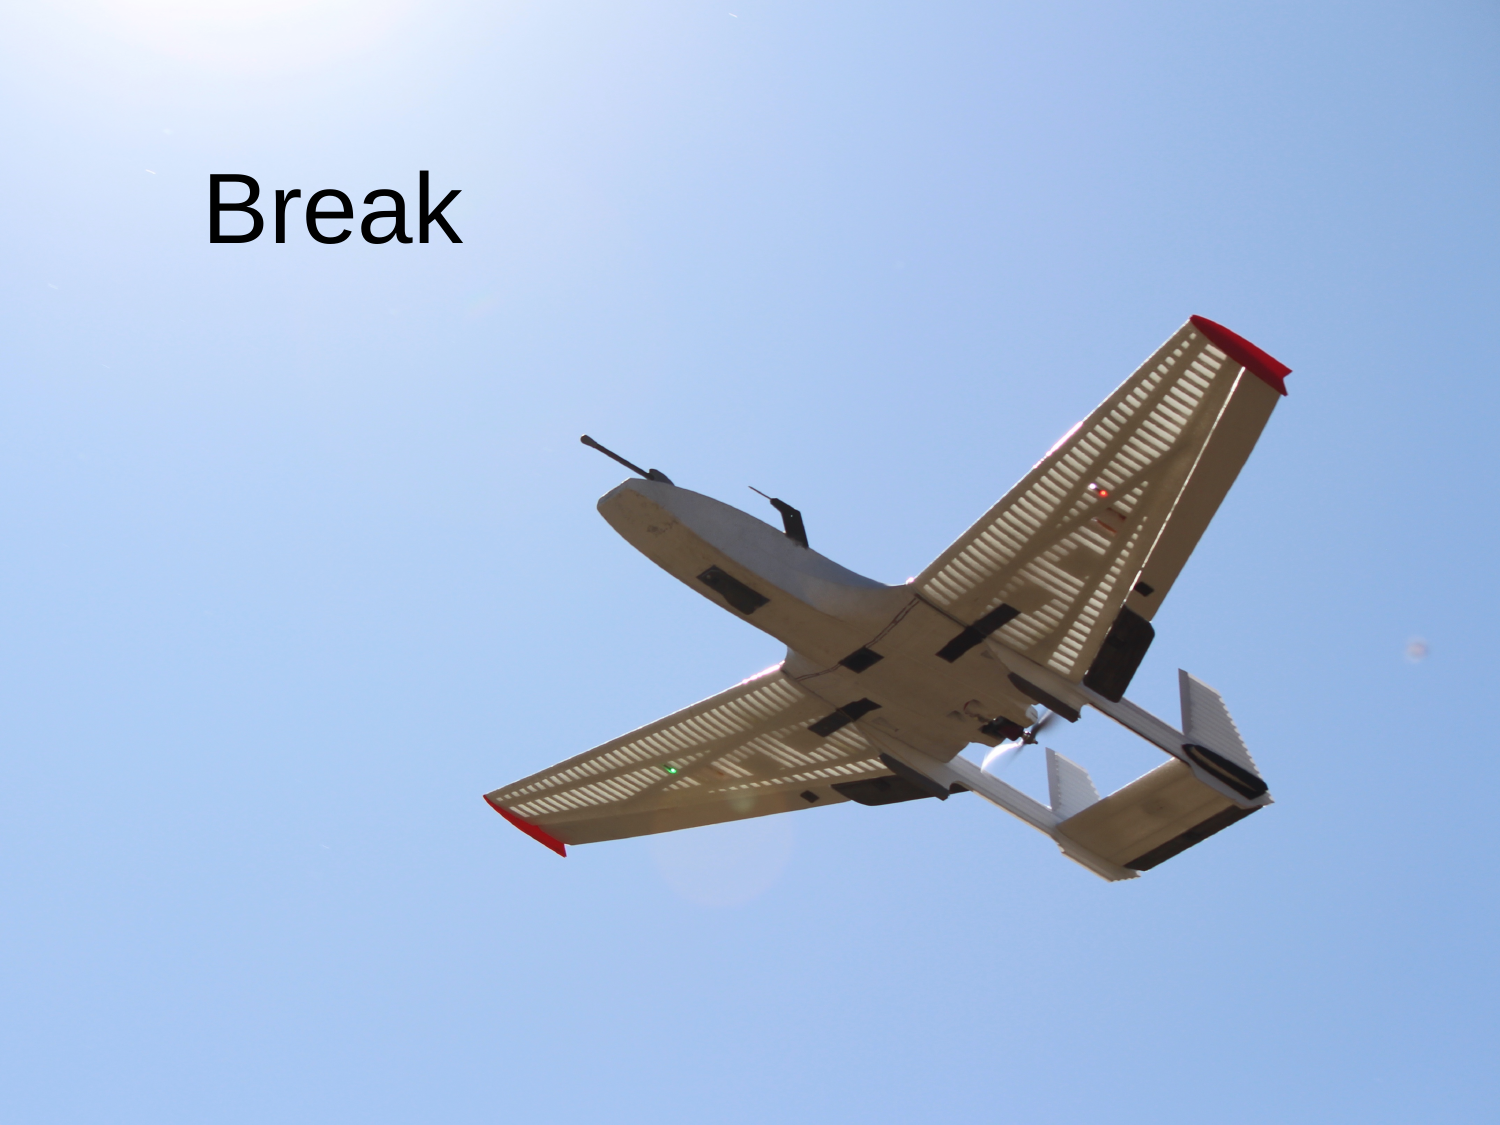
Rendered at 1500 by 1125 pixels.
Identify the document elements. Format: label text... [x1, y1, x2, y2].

picture [0, 0, 1500, 1125]
title Break [187, 149, 689, 258]
